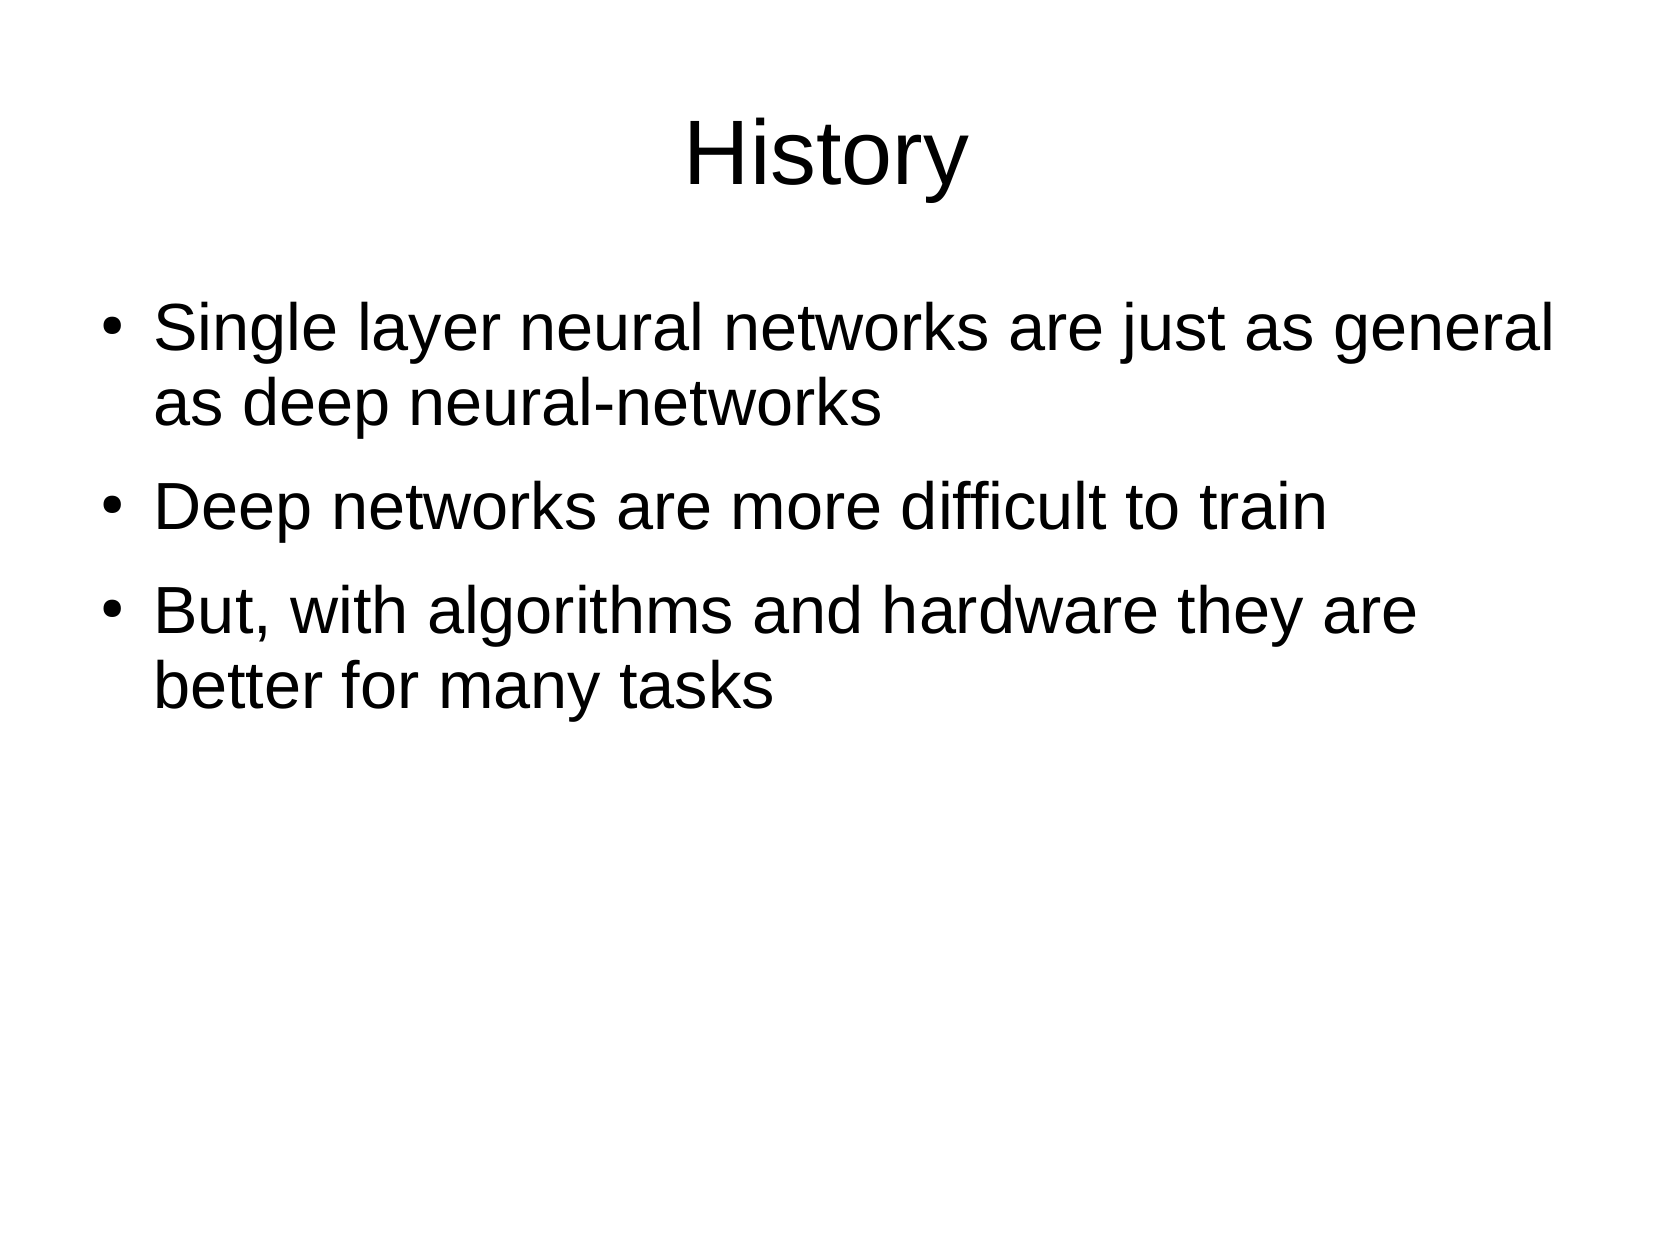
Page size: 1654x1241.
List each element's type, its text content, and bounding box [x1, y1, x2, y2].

list Single layer neural networks are just as general as deep neural-networks Deep networks are more difficult to train But, with algorithms and hardware they are better for many tasks [82, 290, 1571, 1010]
title History [82, 49, 1571, 257]
